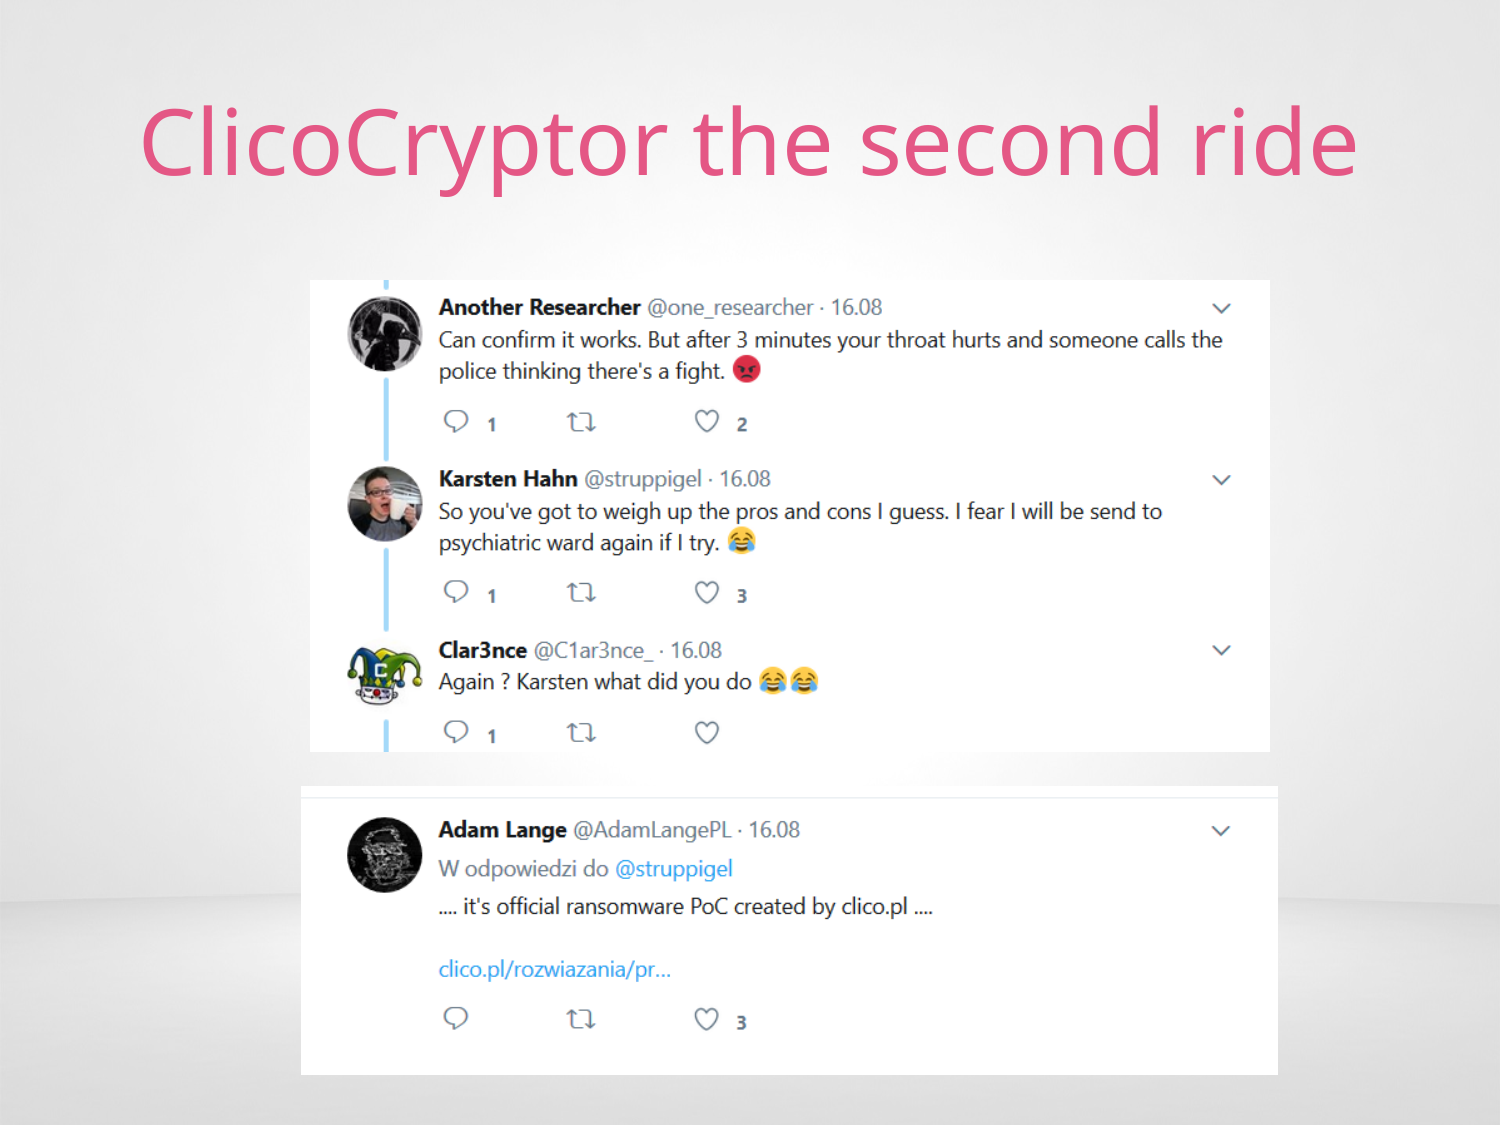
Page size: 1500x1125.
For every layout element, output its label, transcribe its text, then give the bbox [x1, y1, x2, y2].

title ClicoCryptor the second ride [75, 45, 1425, 233]
picture [0, 0, 1500, 1125]
